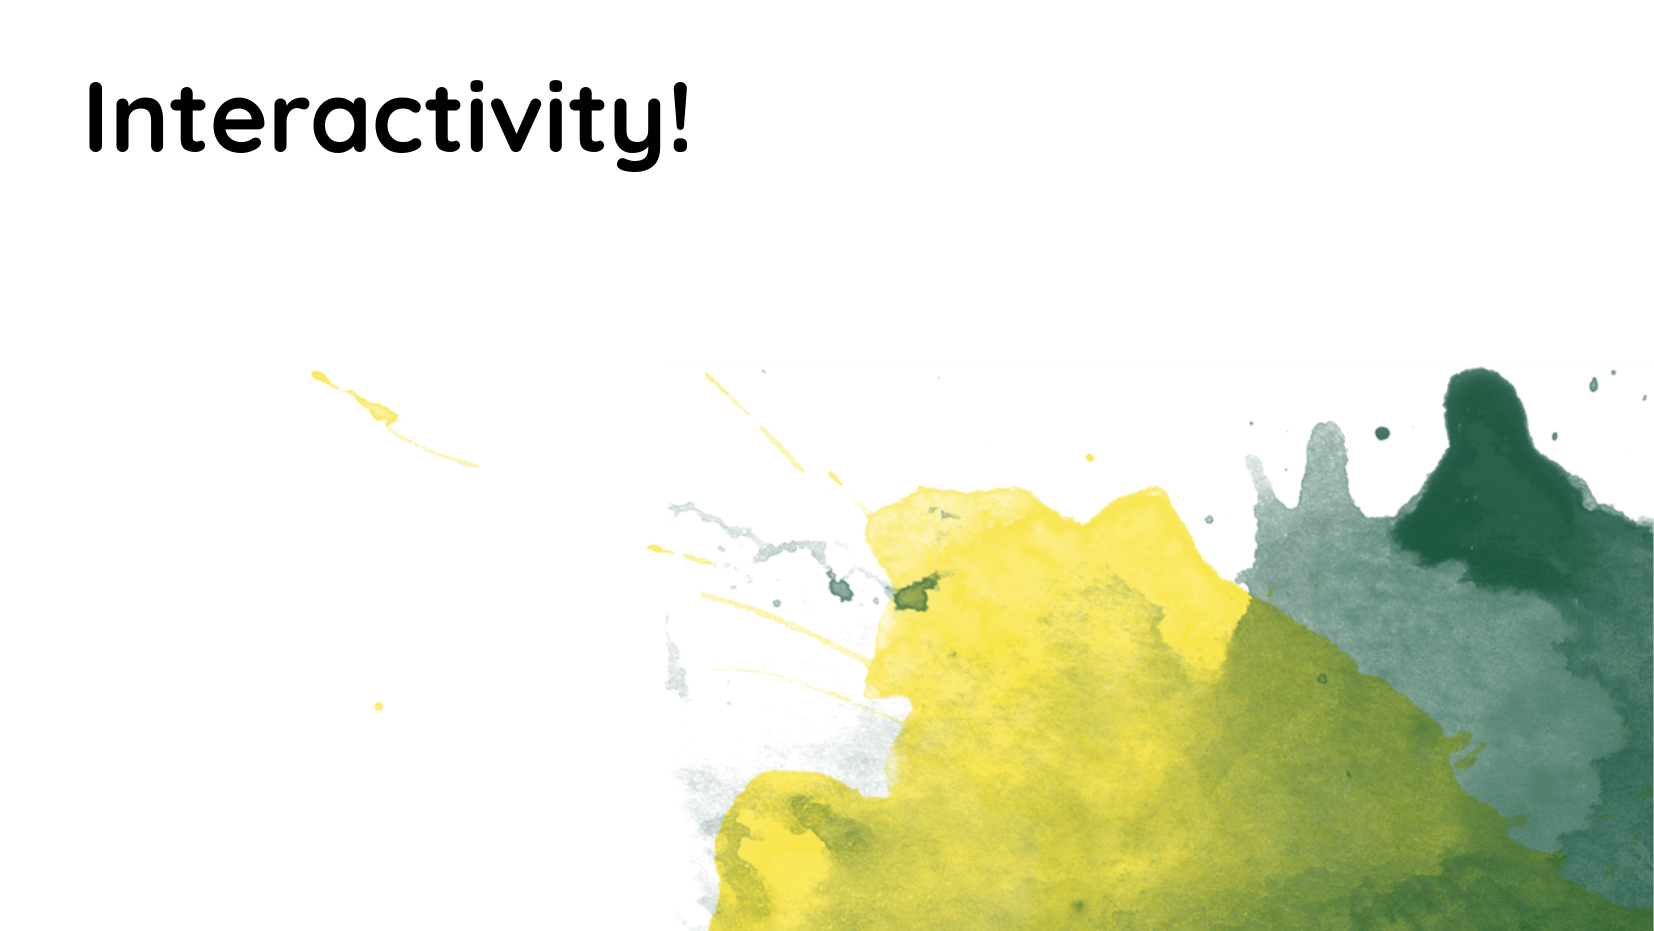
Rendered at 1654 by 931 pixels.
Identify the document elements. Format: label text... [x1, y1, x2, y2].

picture [0, 0, 1654, 931]
title Interactivity! [82, 37, 1571, 193]
